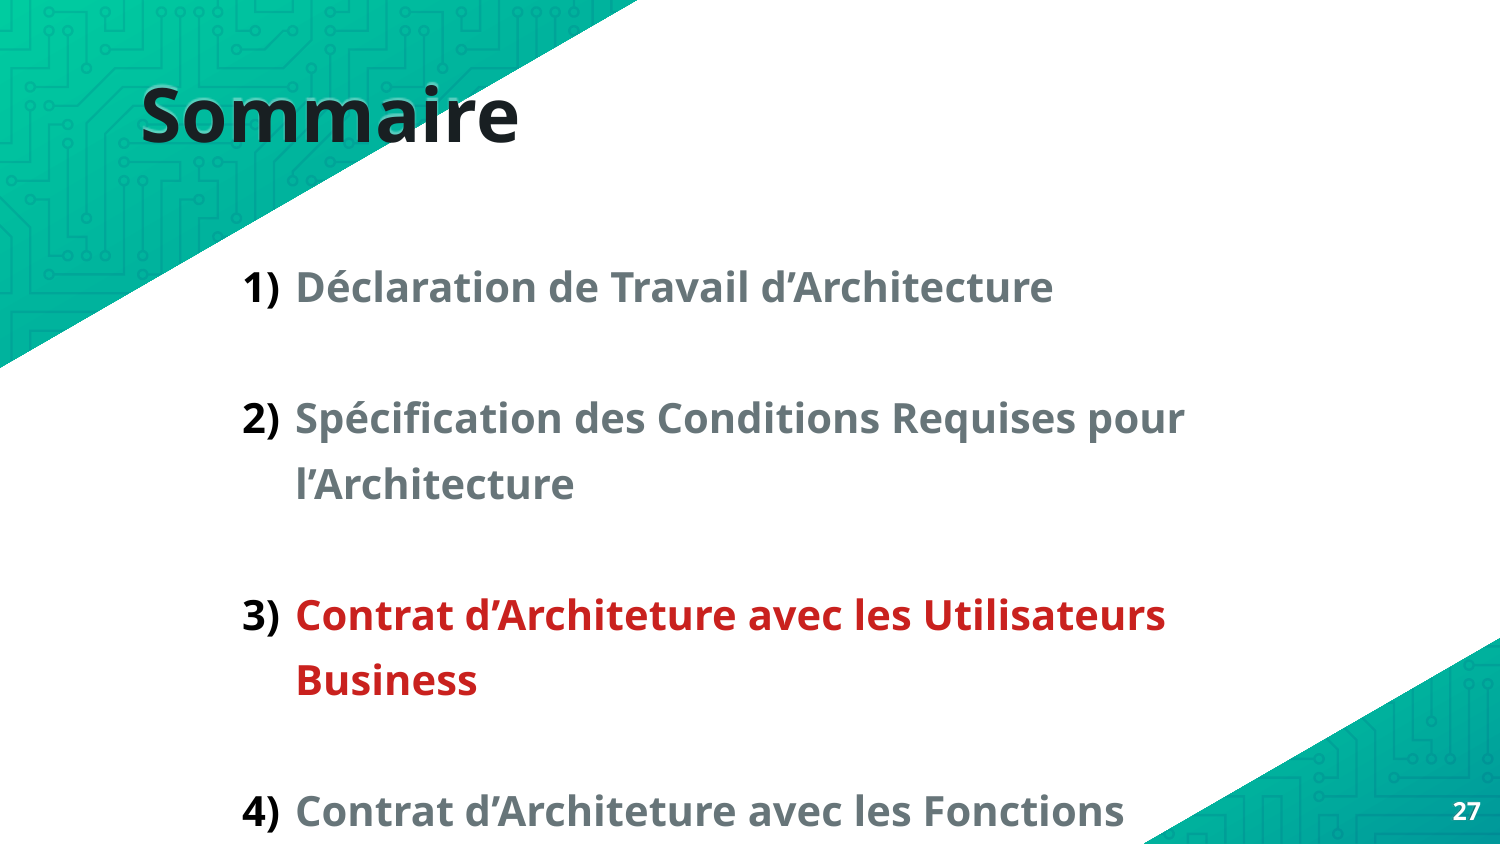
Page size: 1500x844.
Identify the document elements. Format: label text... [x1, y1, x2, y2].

slide_number <numéro> [1391, 779, 1482, 844]
list Déclaration de Travail d’Architecture Spécification des Conditions Requises pour l’Architecture Contrat d’Architeture avec les Utilisateurs Business Contrat d’Architeture avec les Fonctions Développement et Design [224, 249, 1264, 844]
title Sommaire [140, 78, 1360, 160]
